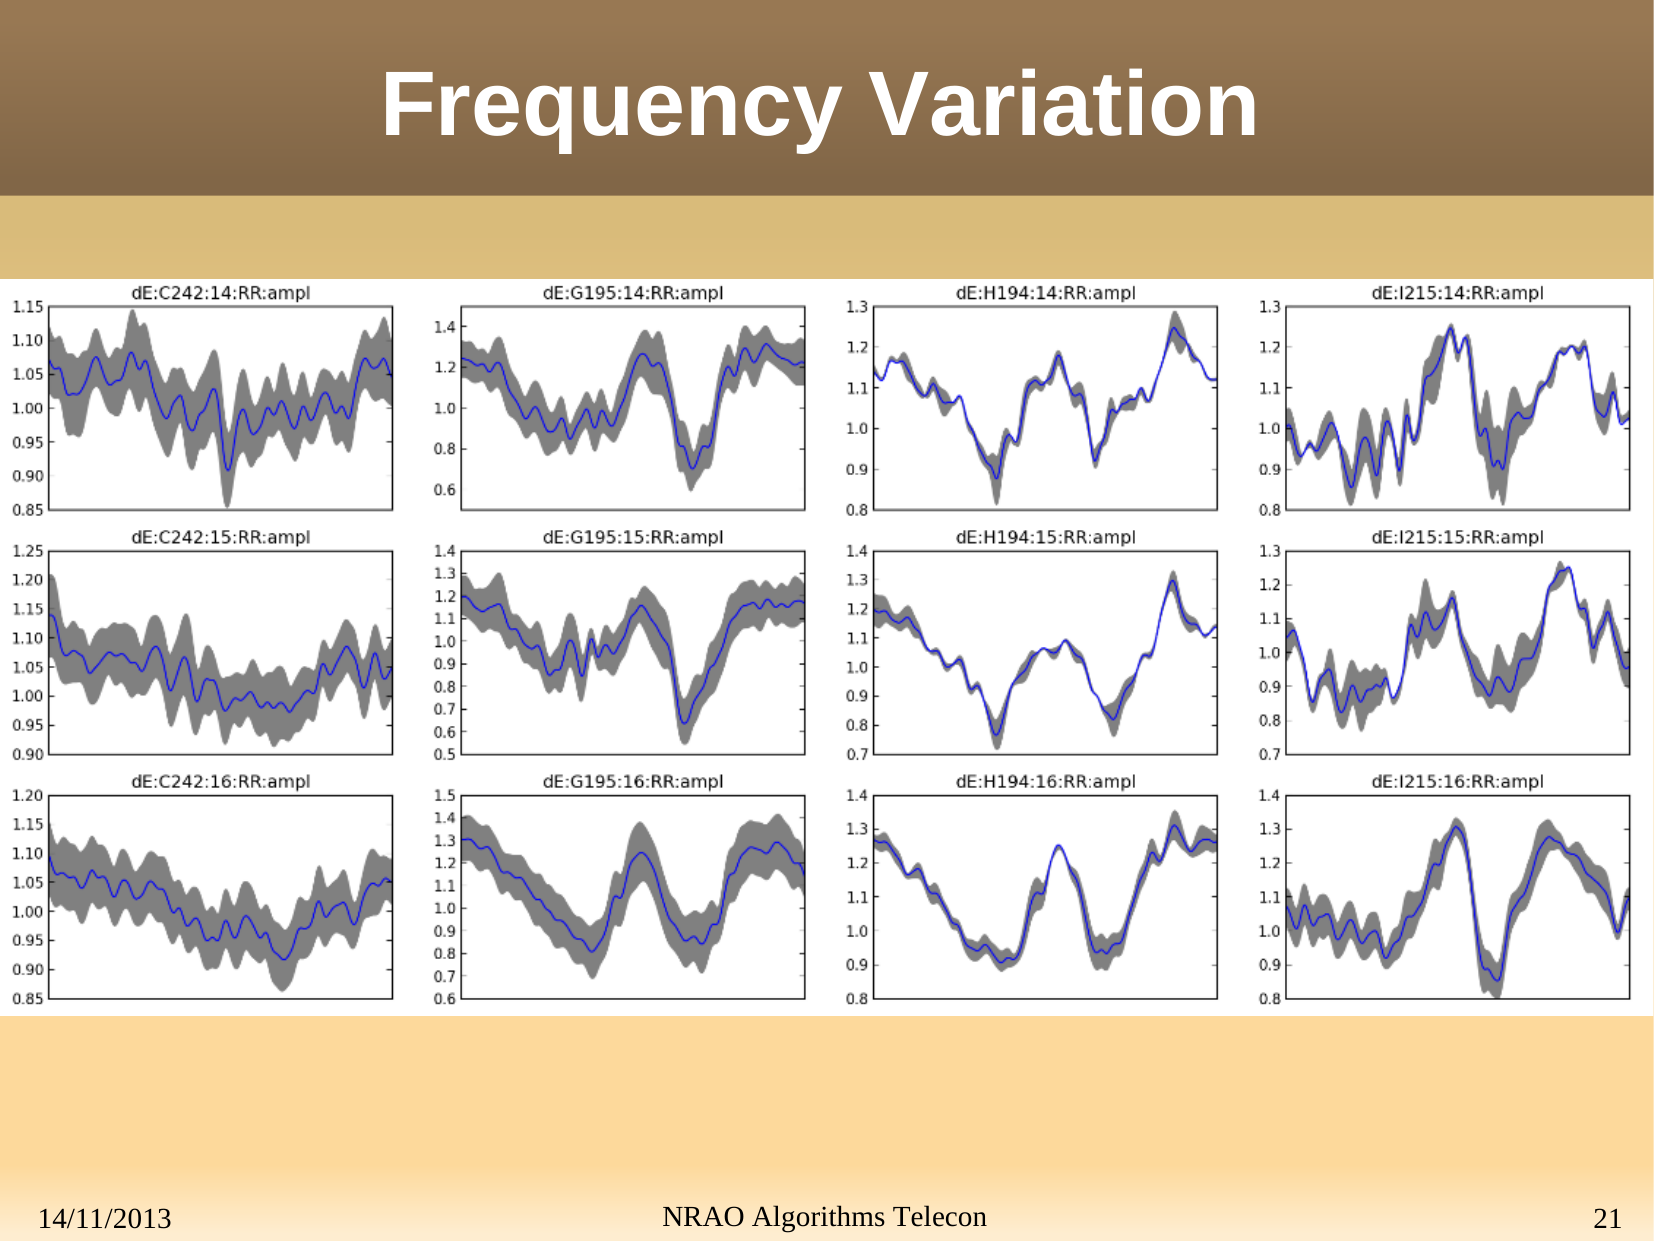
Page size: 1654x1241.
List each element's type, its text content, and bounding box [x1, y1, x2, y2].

picture [0, 0, 1654, 1241]
title Frequency Variation [76, 0, 1565, 208]
